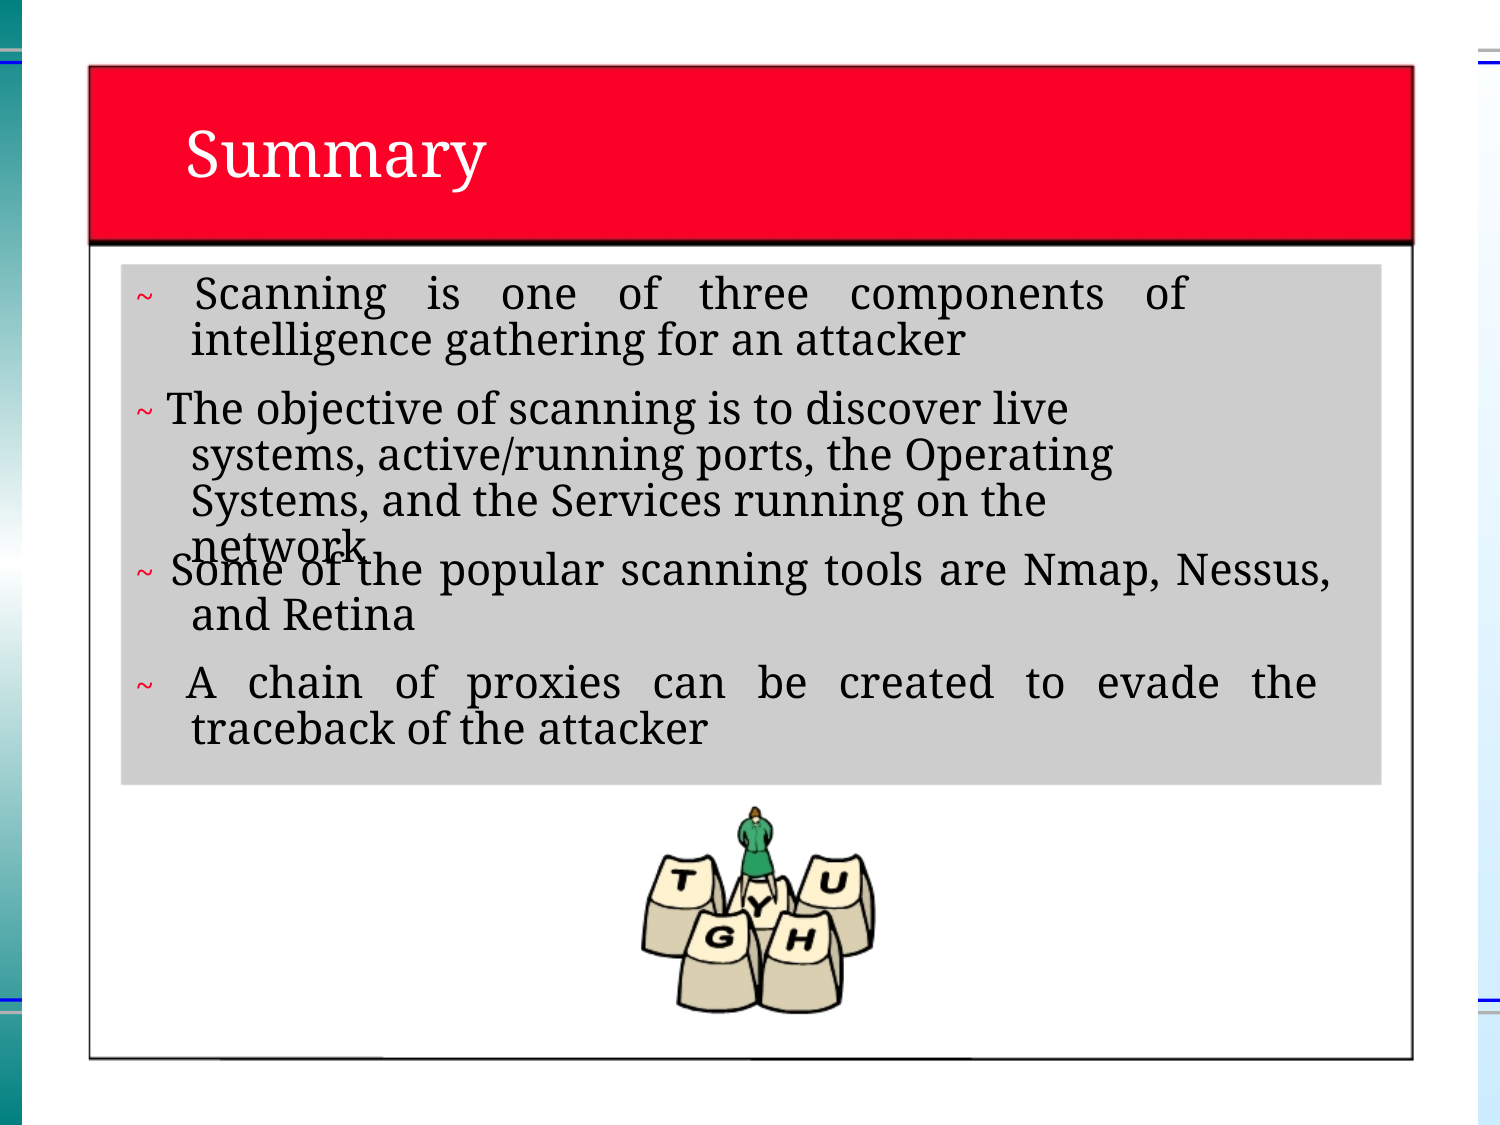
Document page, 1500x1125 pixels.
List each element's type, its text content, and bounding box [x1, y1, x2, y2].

text_box ~ A chain of proxies can be created to evade the traceback of the attacker [134, 654, 1334, 761]
text_box ~ The objective of scanning is to discover live systems, active/running ports, the Operating Systems, and the Services running on the network [134, 379, 1237, 540]
picture [22, 0, 1500, 1125]
text_box ~ Some of the popular scanning tools are Nmap, Nessus, and Retina [134, 540, 1347, 648]
text_box Summary [185, 116, 519, 199]
text_box ~ Scanning is one of three components of intelligence gathering for an attacker [134, 265, 1202, 373]
